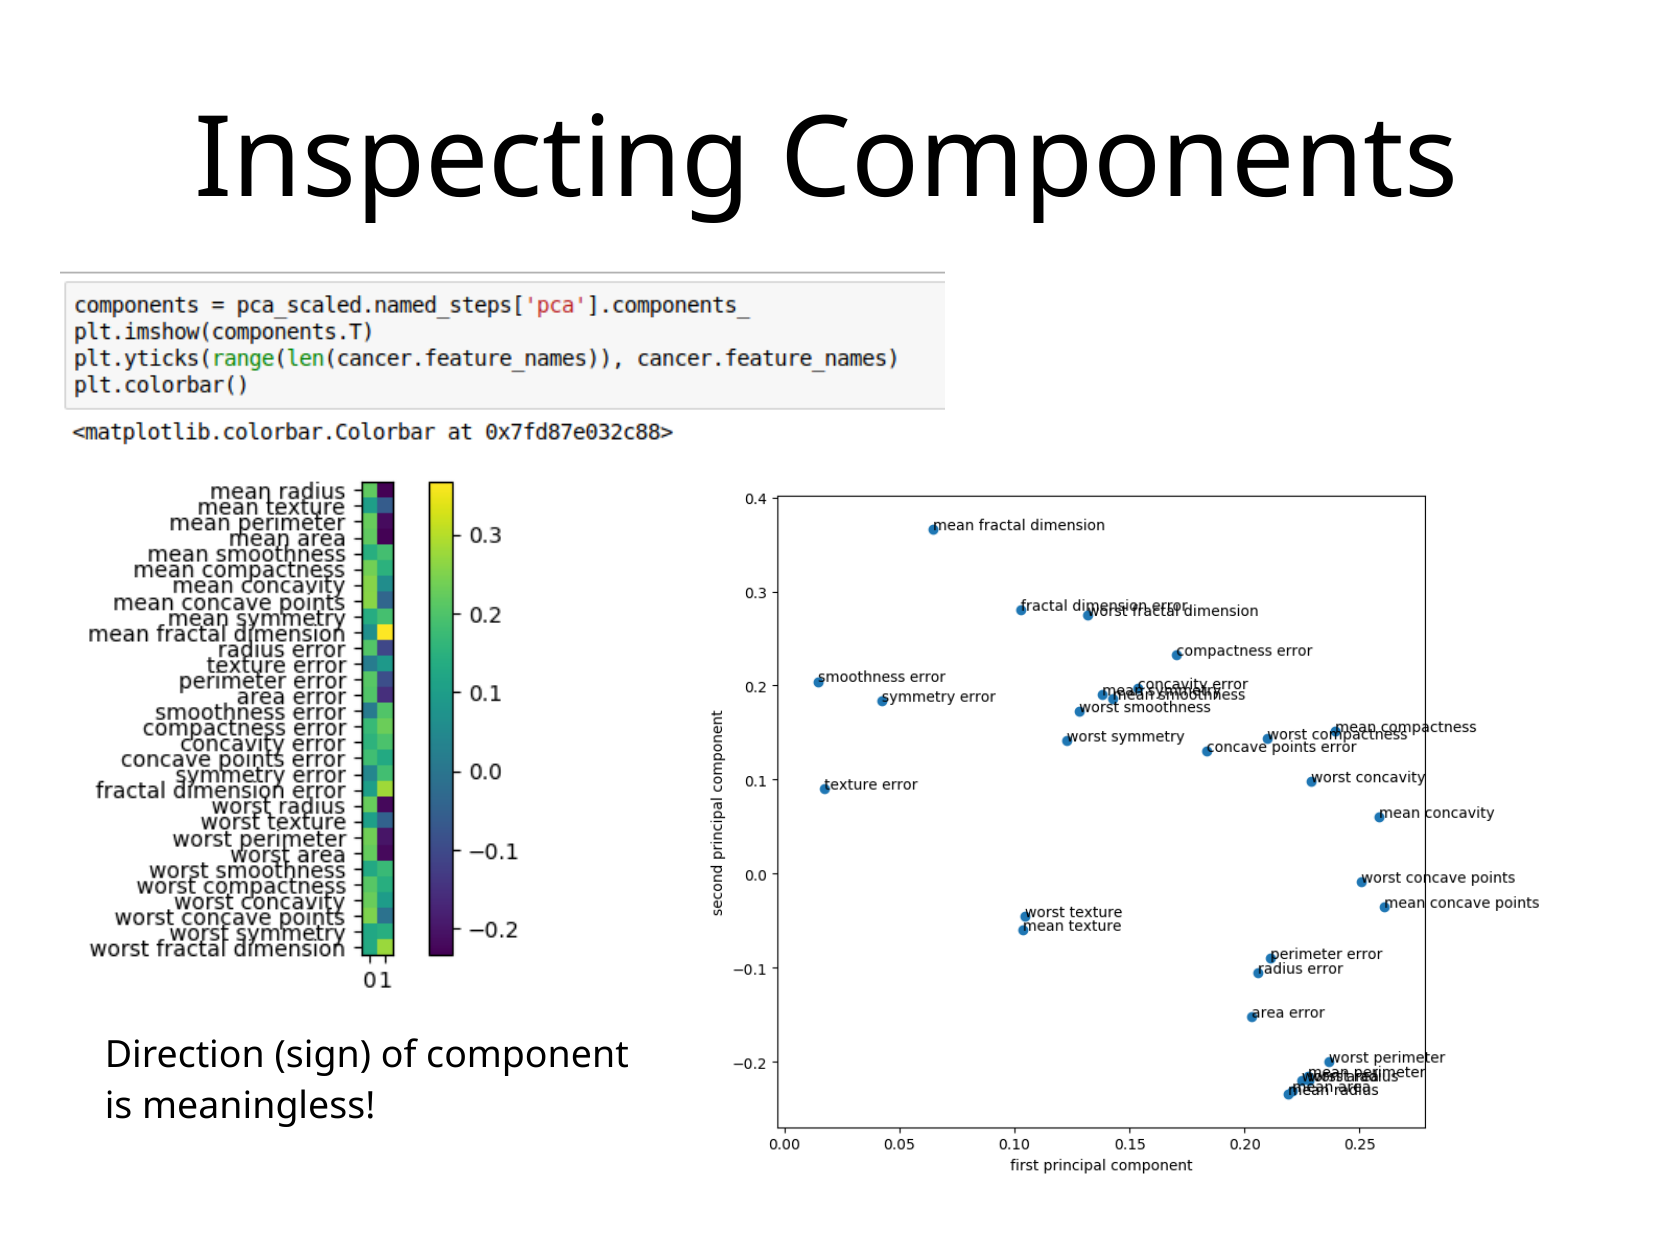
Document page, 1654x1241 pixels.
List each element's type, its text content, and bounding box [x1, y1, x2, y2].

text_box Direction (sign) of component is meaningless! [90, 1020, 646, 1111]
title Inspecting Components [82, 49, 1571, 257]
picture [60, 269, 1567, 1186]
